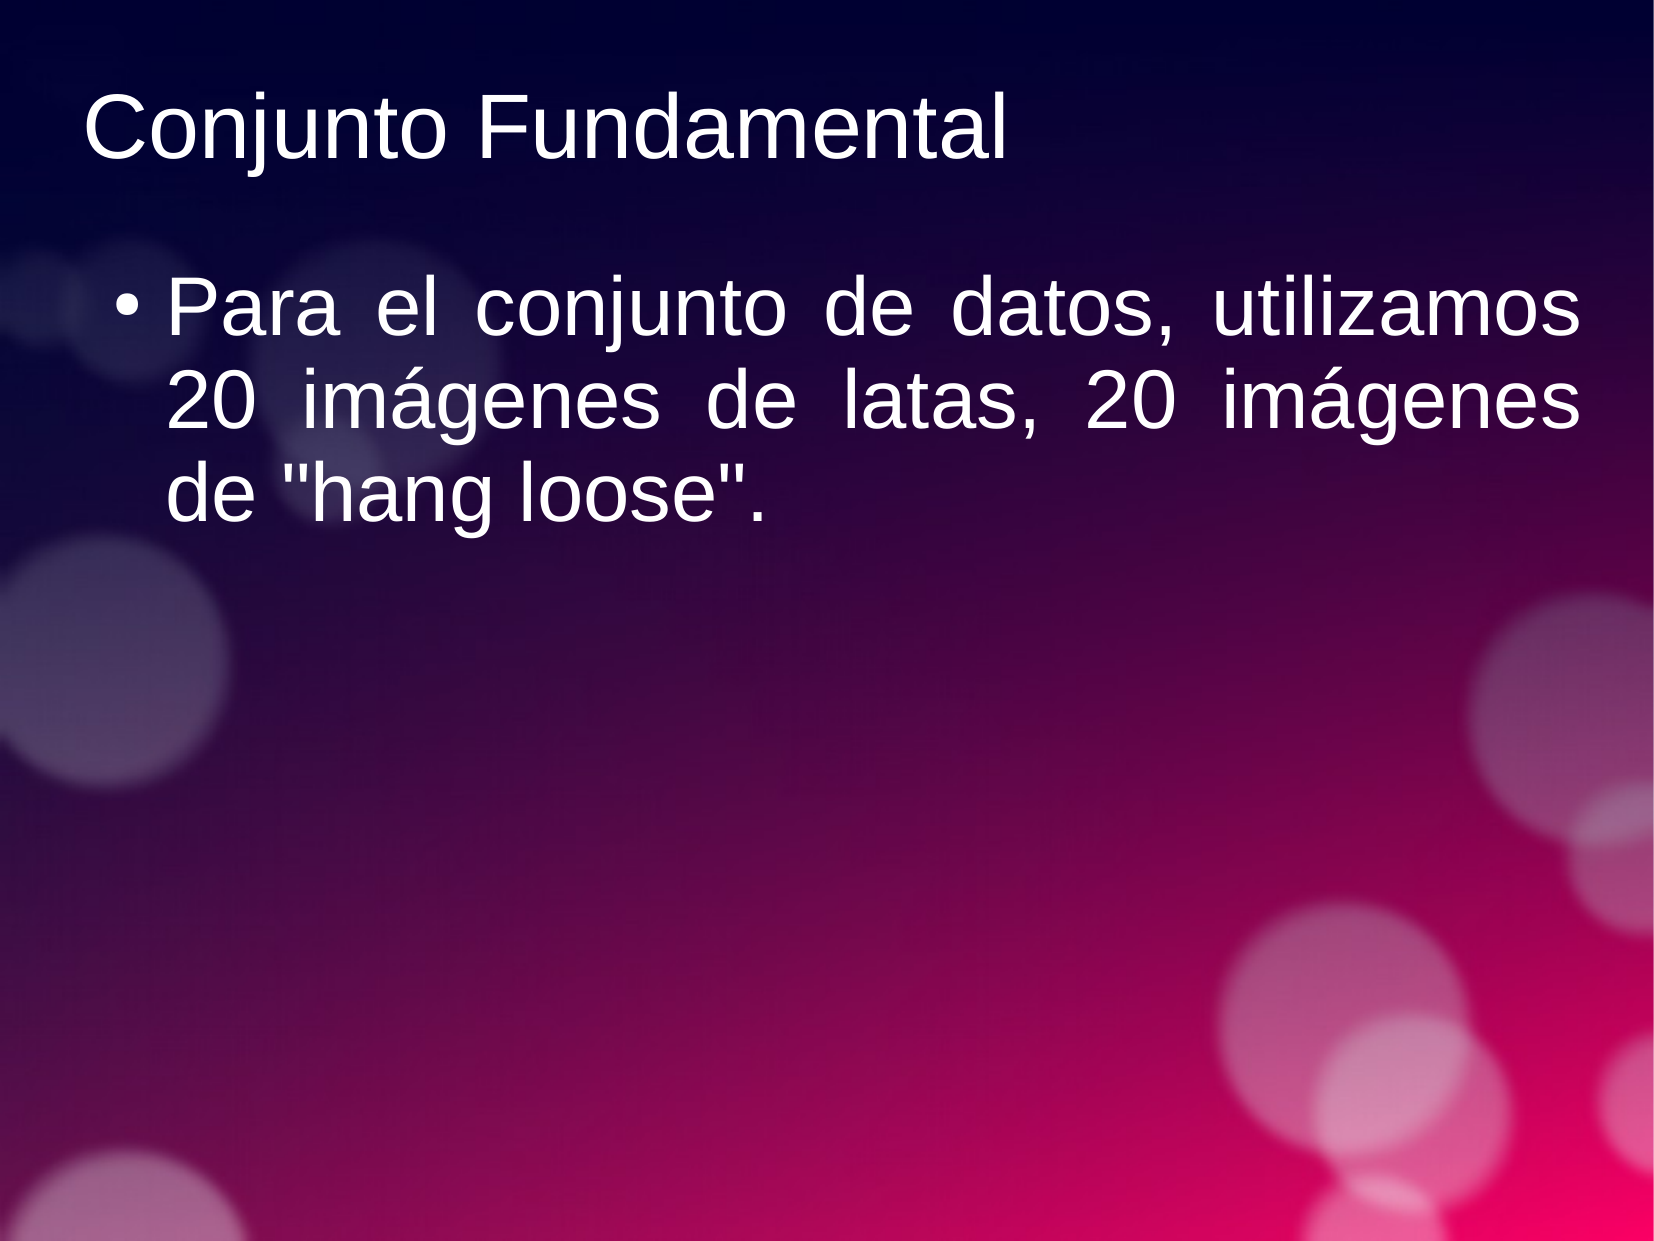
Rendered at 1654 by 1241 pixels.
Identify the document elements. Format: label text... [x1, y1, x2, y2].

title Conjunto Fundamental [82, 23, 1571, 231]
picture [0, 0, 1654, 1241]
list Para el conjunto de datos, utilizamos 20 imágenes de latas, 20 imágenes de "hang loose". [94, 259, 1583, 703]
